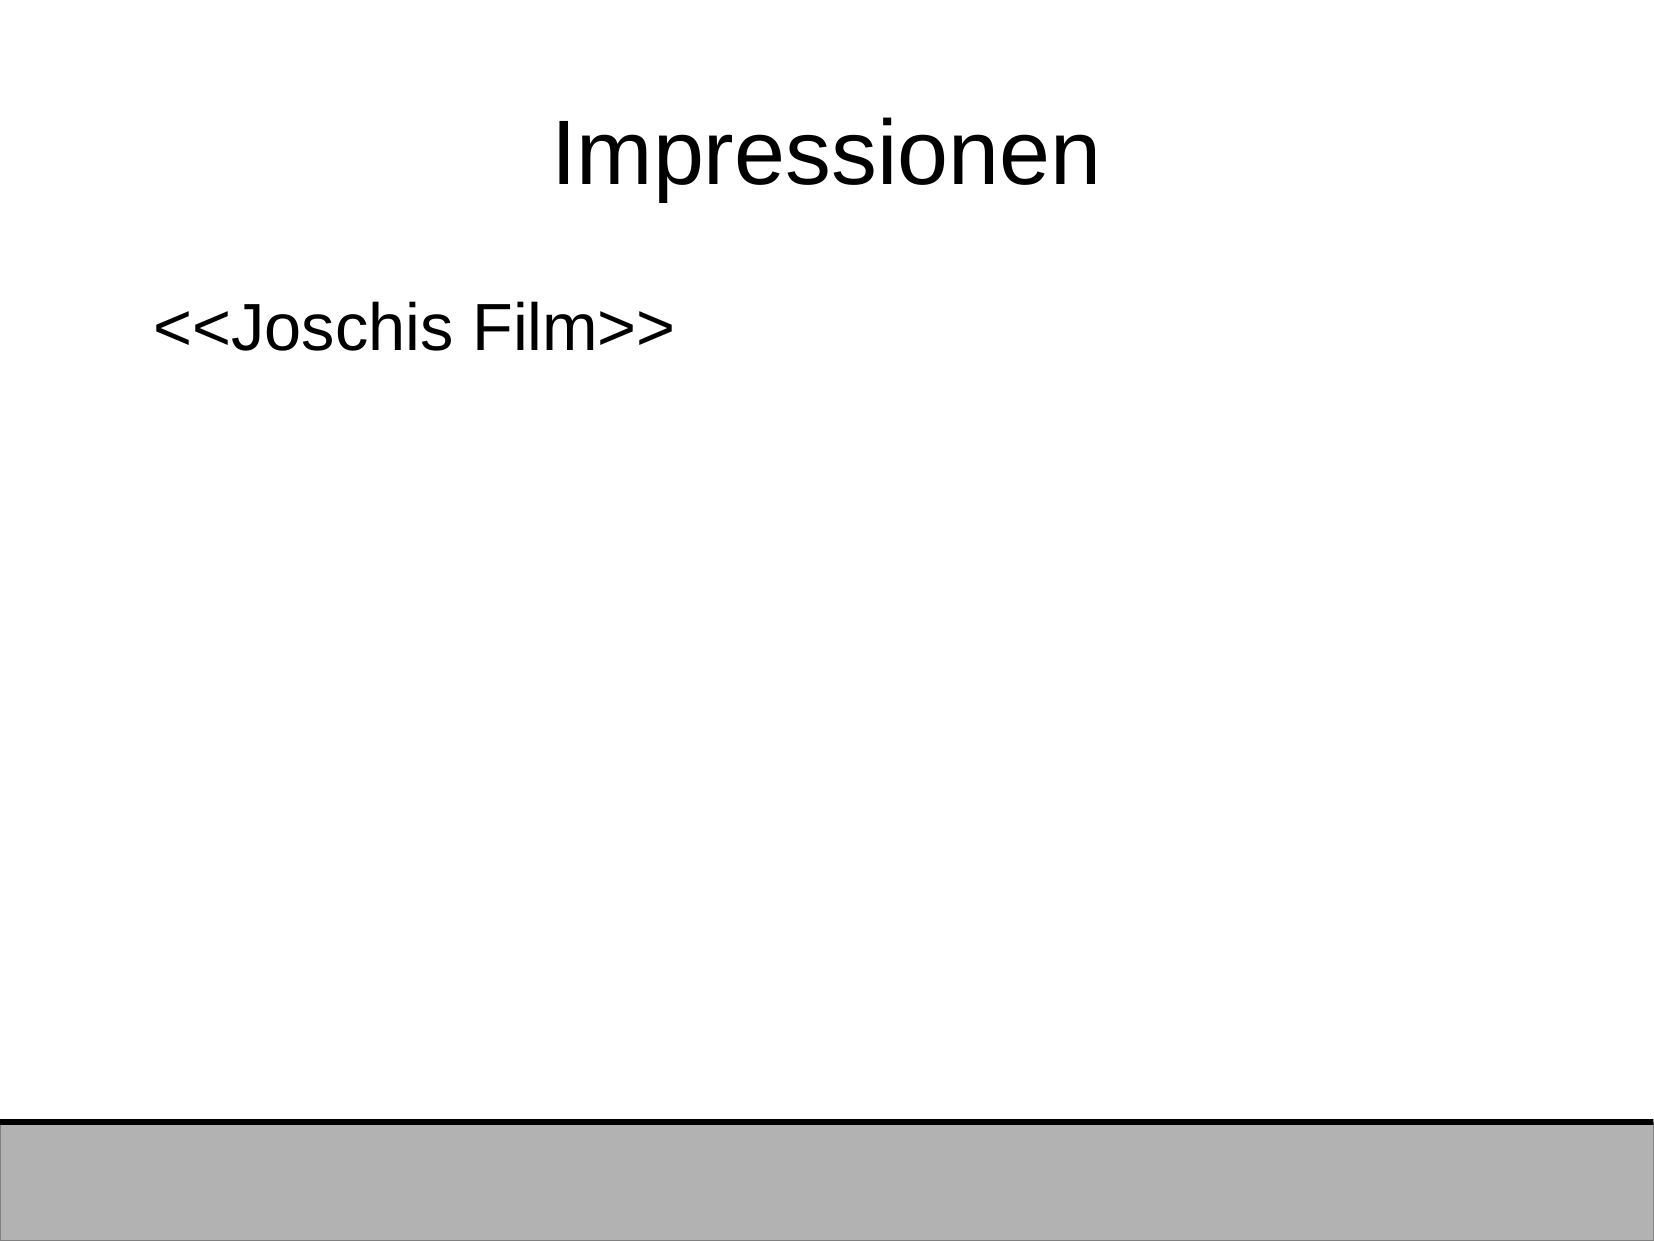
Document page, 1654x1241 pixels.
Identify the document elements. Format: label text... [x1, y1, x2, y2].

list <<Joschis Film>> [82, 290, 1571, 1109]
text_box [0, 1125, 1654, 1241]
title Impressionen [82, 49, 1571, 257]
